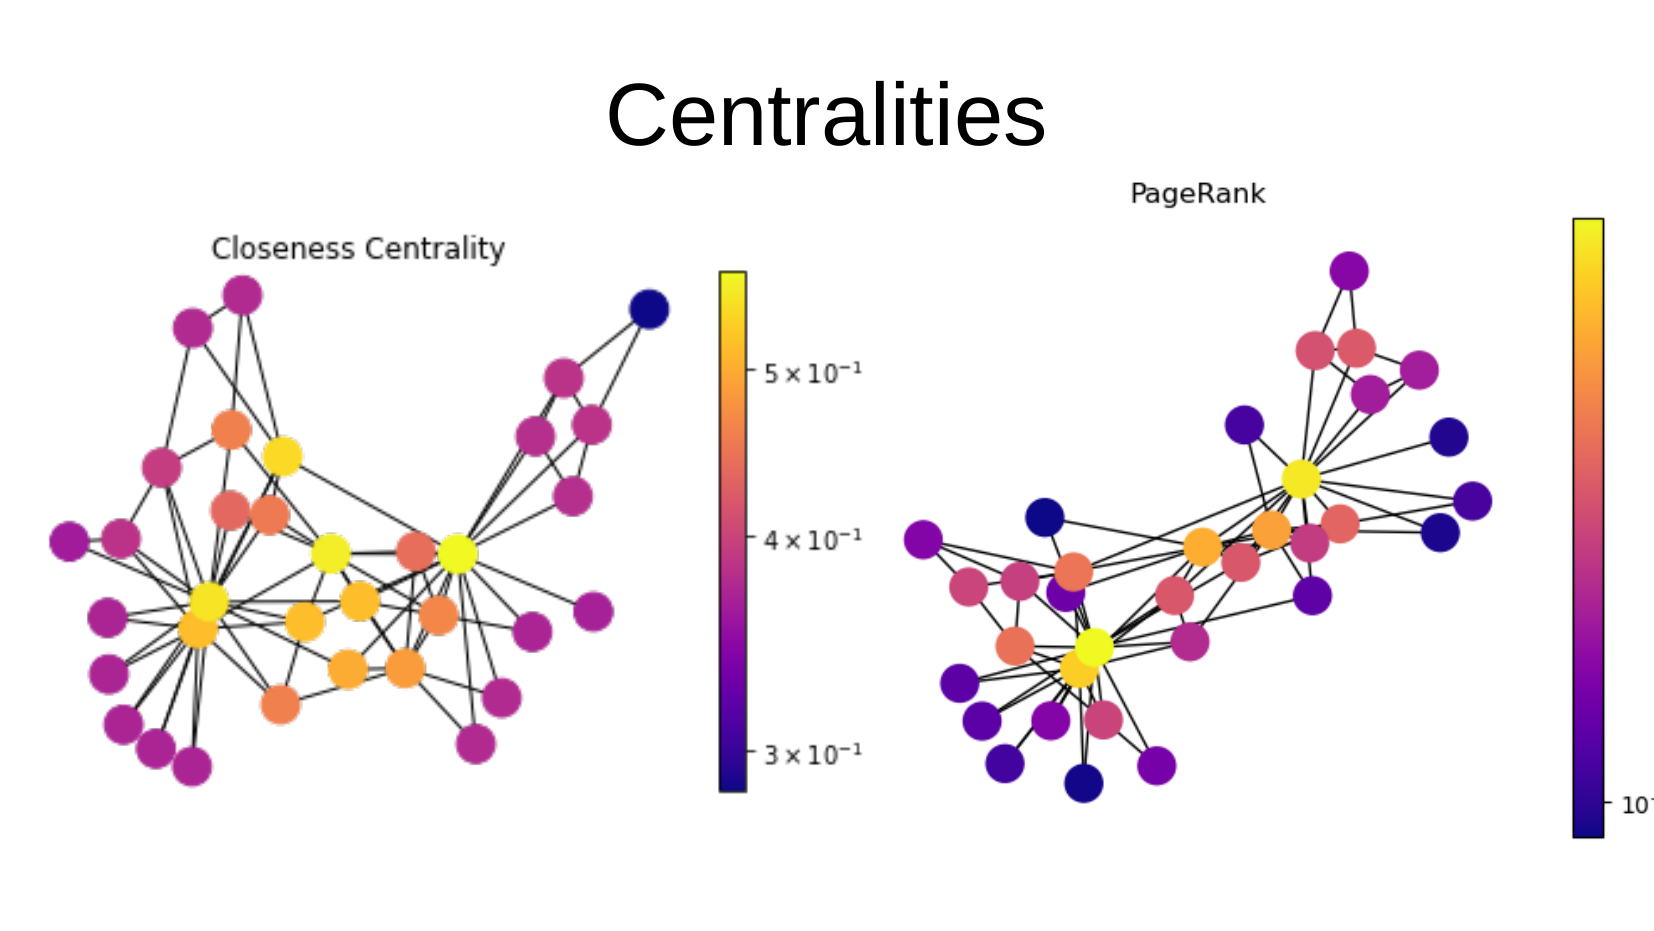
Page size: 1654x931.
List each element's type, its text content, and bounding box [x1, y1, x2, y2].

title Centralities [82, 37, 1571, 193]
picture [24, 122, 1654, 926]
